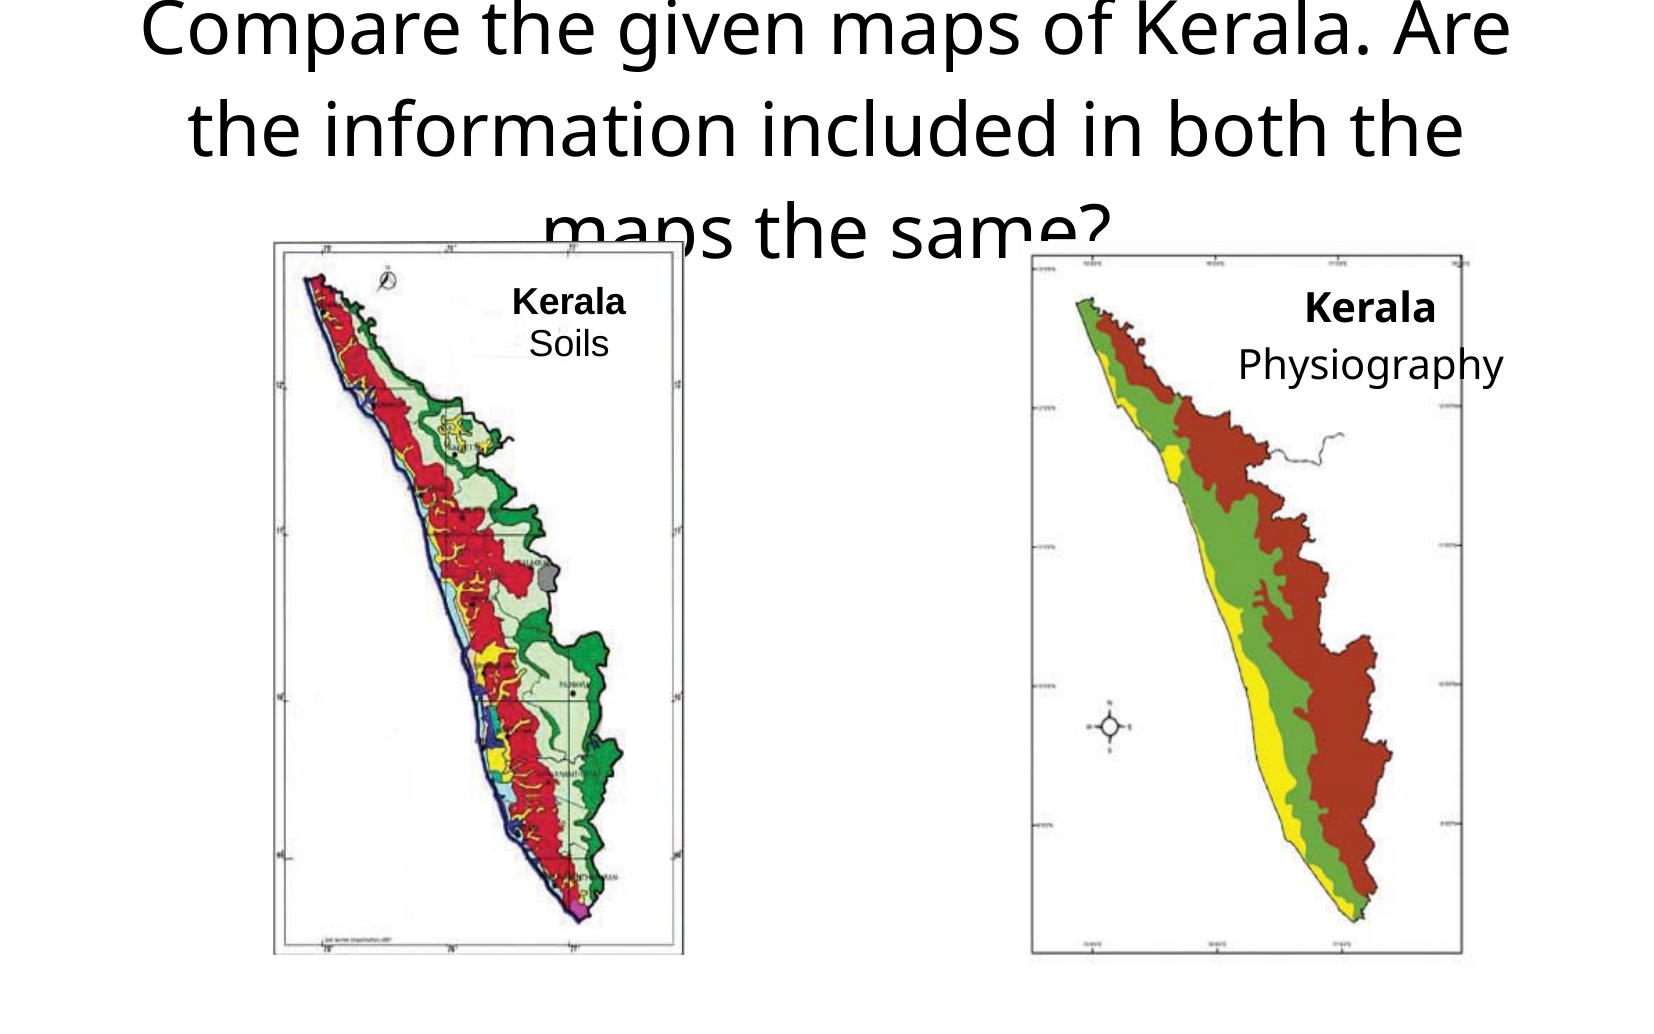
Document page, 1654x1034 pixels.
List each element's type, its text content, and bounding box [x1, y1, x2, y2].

text_box Kerala Physiography [1222, 270, 1468, 389]
text_box [454, 262, 662, 372]
title Compare the given maps of Kerala. Are the information included in both the maps the same? [82, 34, 1571, 221]
picture [1018, 241, 1477, 966]
text_box Kerala Soils [488, 272, 650, 372]
picture [272, 241, 685, 955]
